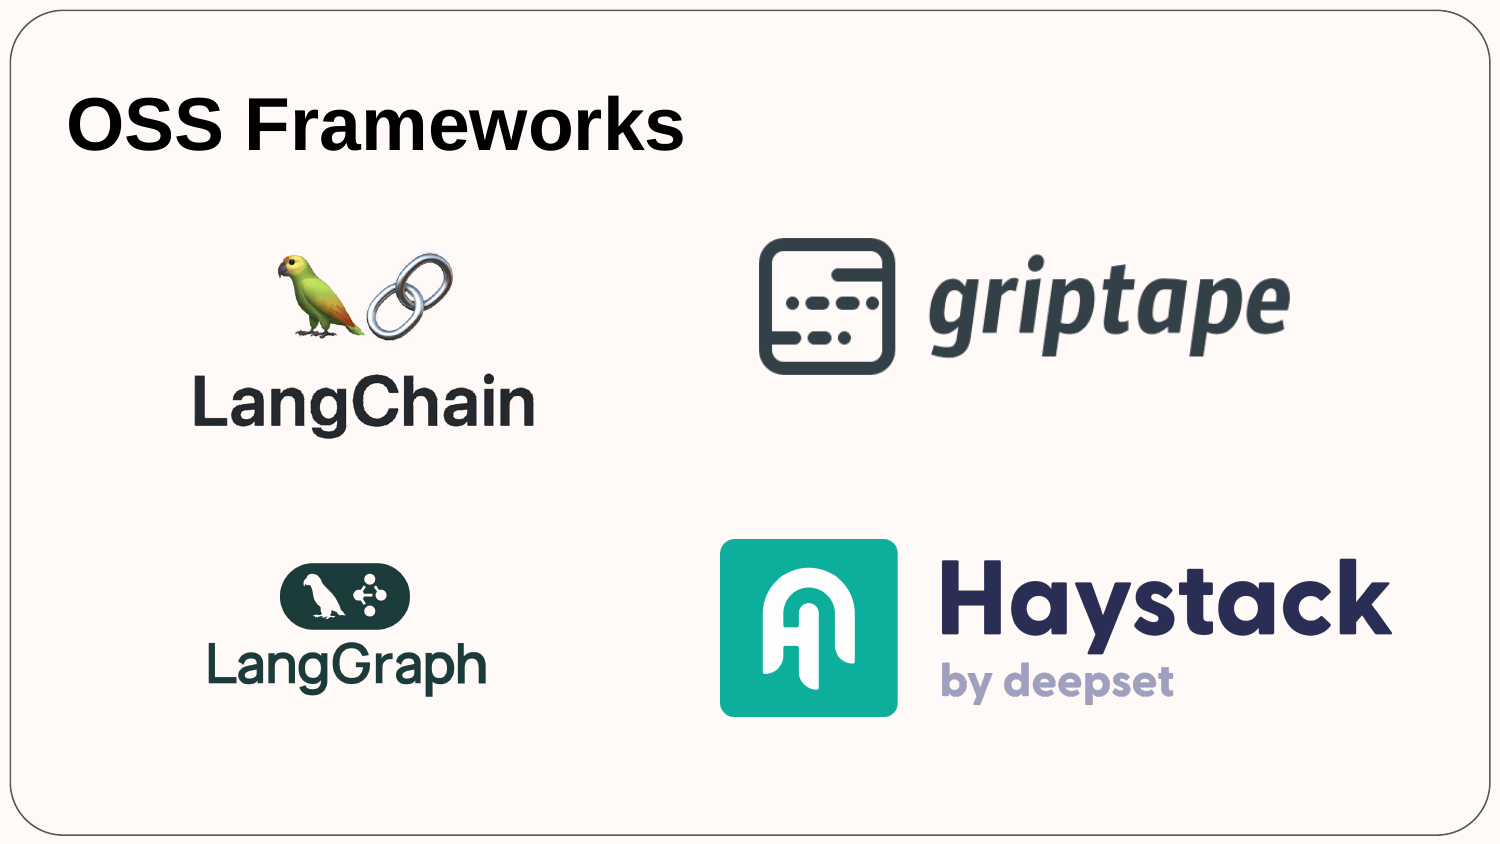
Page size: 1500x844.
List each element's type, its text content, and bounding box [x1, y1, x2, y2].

picture [186, 467, 506, 789]
picture [758, 237, 1293, 376]
picture [178, 237, 552, 453]
picture [720, 539, 1395, 717]
title OSS Frameworks [51, 51, 1449, 190]
